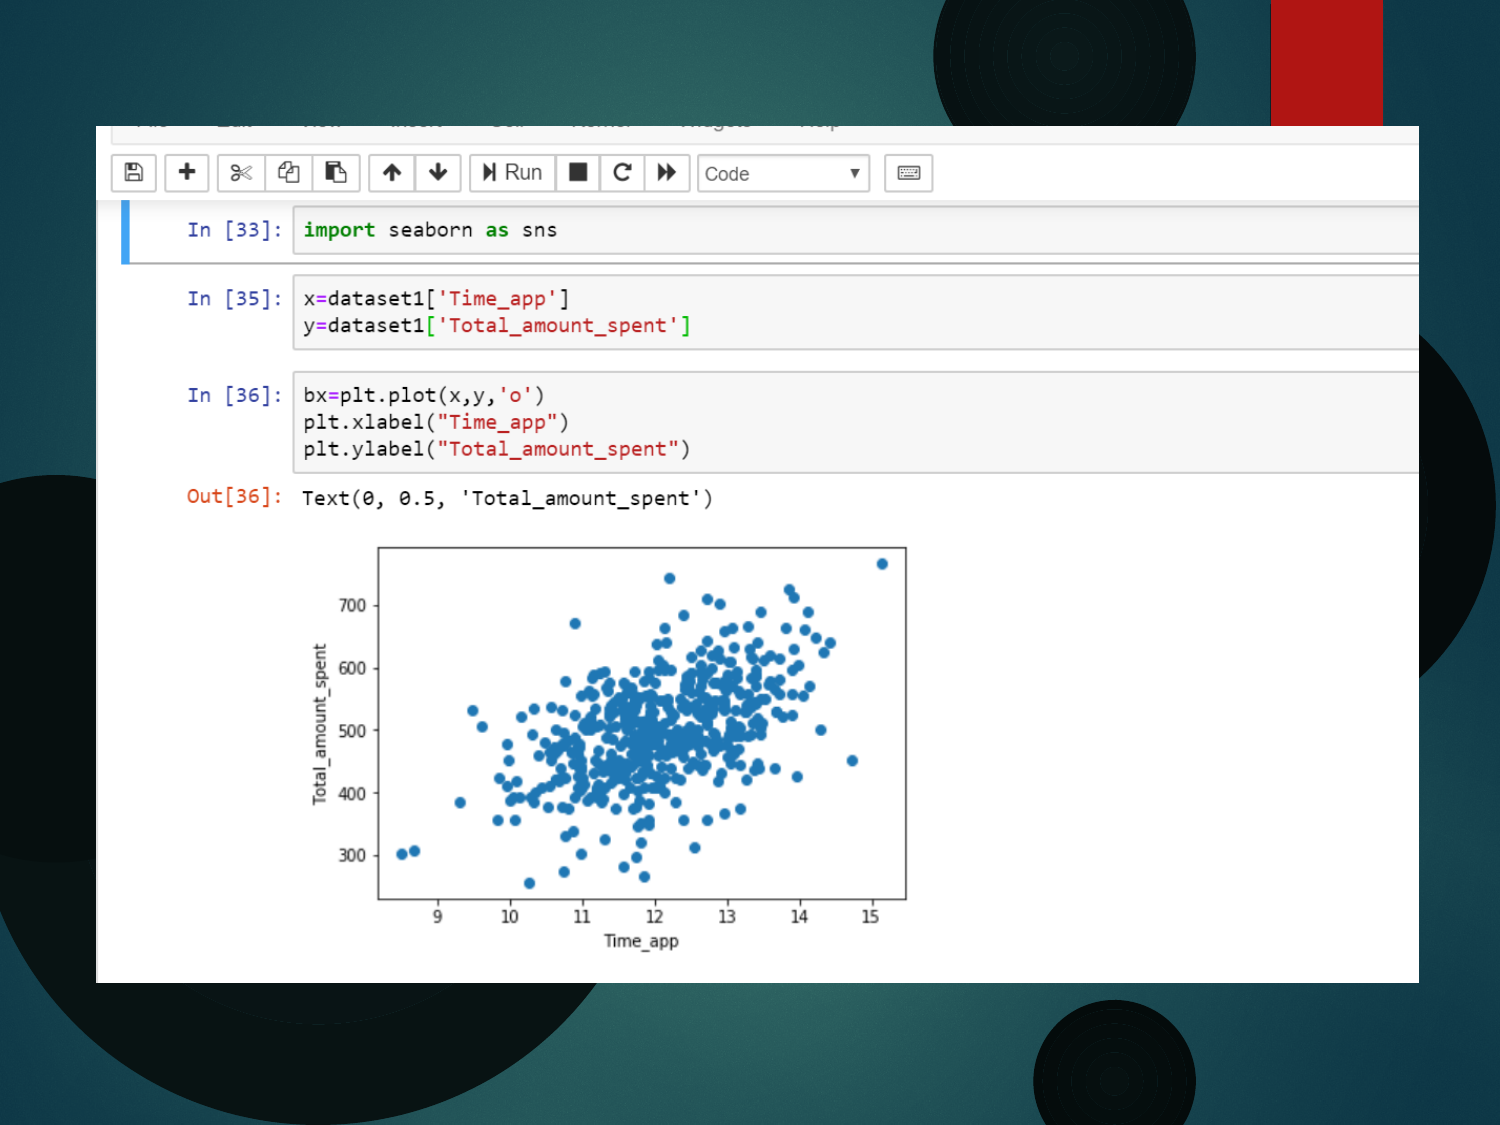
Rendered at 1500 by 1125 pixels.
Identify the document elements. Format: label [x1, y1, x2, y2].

picture [96, 126, 1419, 983]
